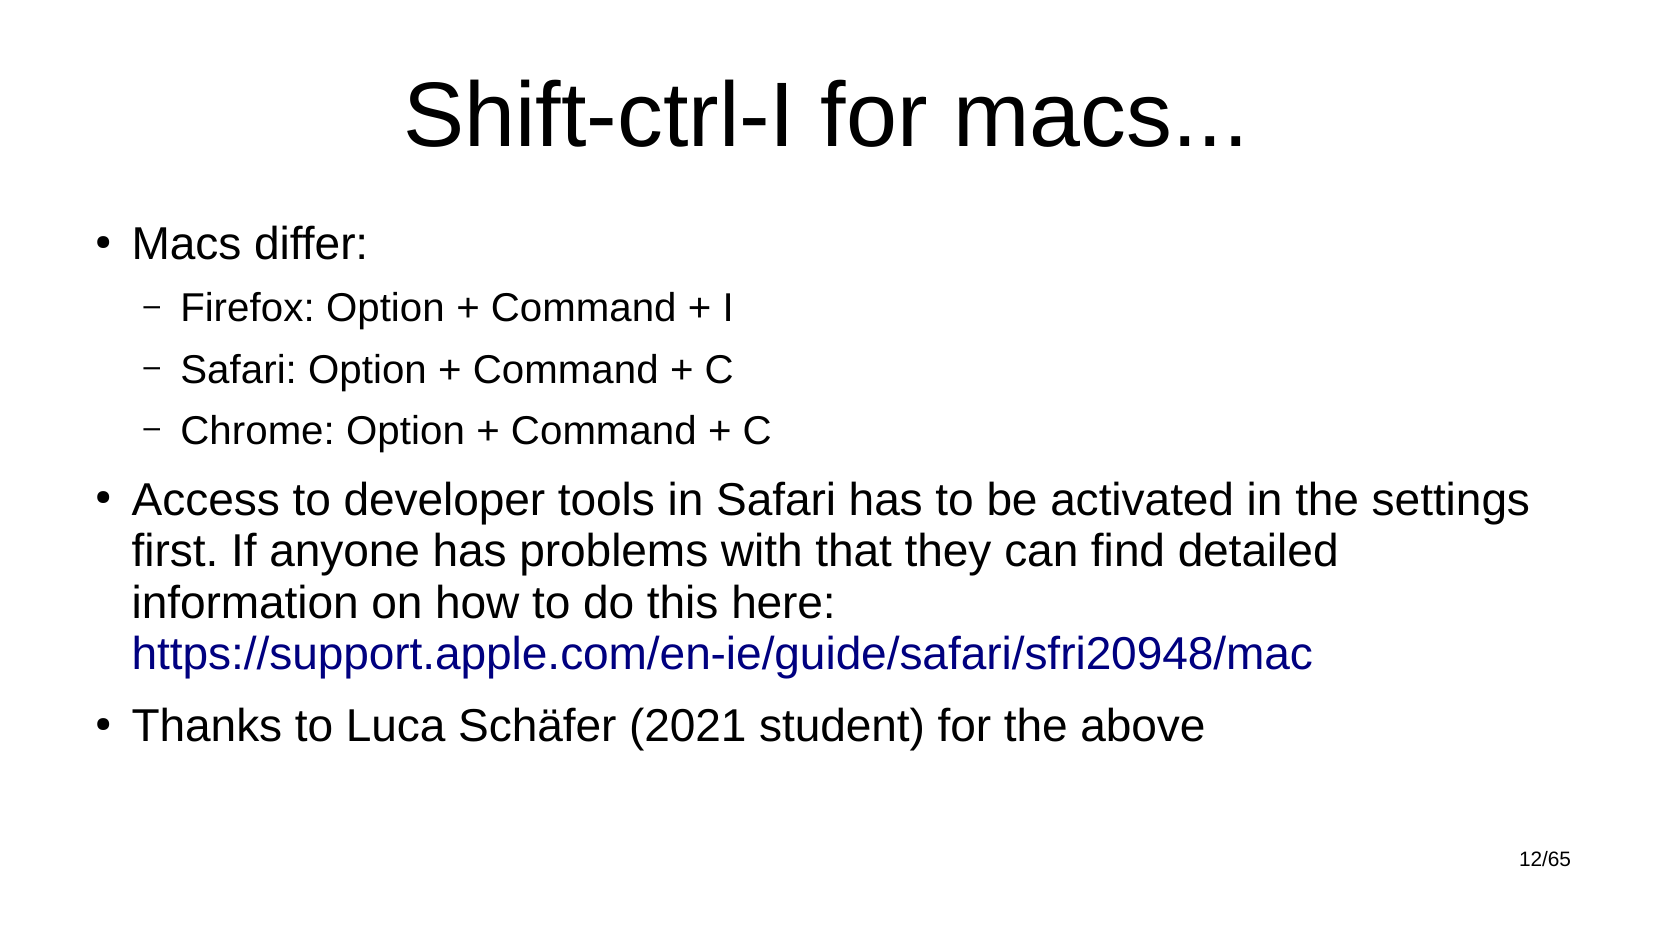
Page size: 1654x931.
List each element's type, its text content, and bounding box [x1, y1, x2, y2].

list Macs differ: Firefox: Option + Command + I Safari: Option + Command + C Chrome: Option + Command + C Access to developer tools in Safari has to be activated in the settings first. If anyone has problems with that they can find detailed information on how to do this here: https://support.apple.com/en-ie/guide/safari/sfri20948/mac Thanks to Luca Schäfer (2021 student) for the above [82, 217, 1571, 758]
title Shift-ctrl-I for macs... [82, 37, 1571, 193]
